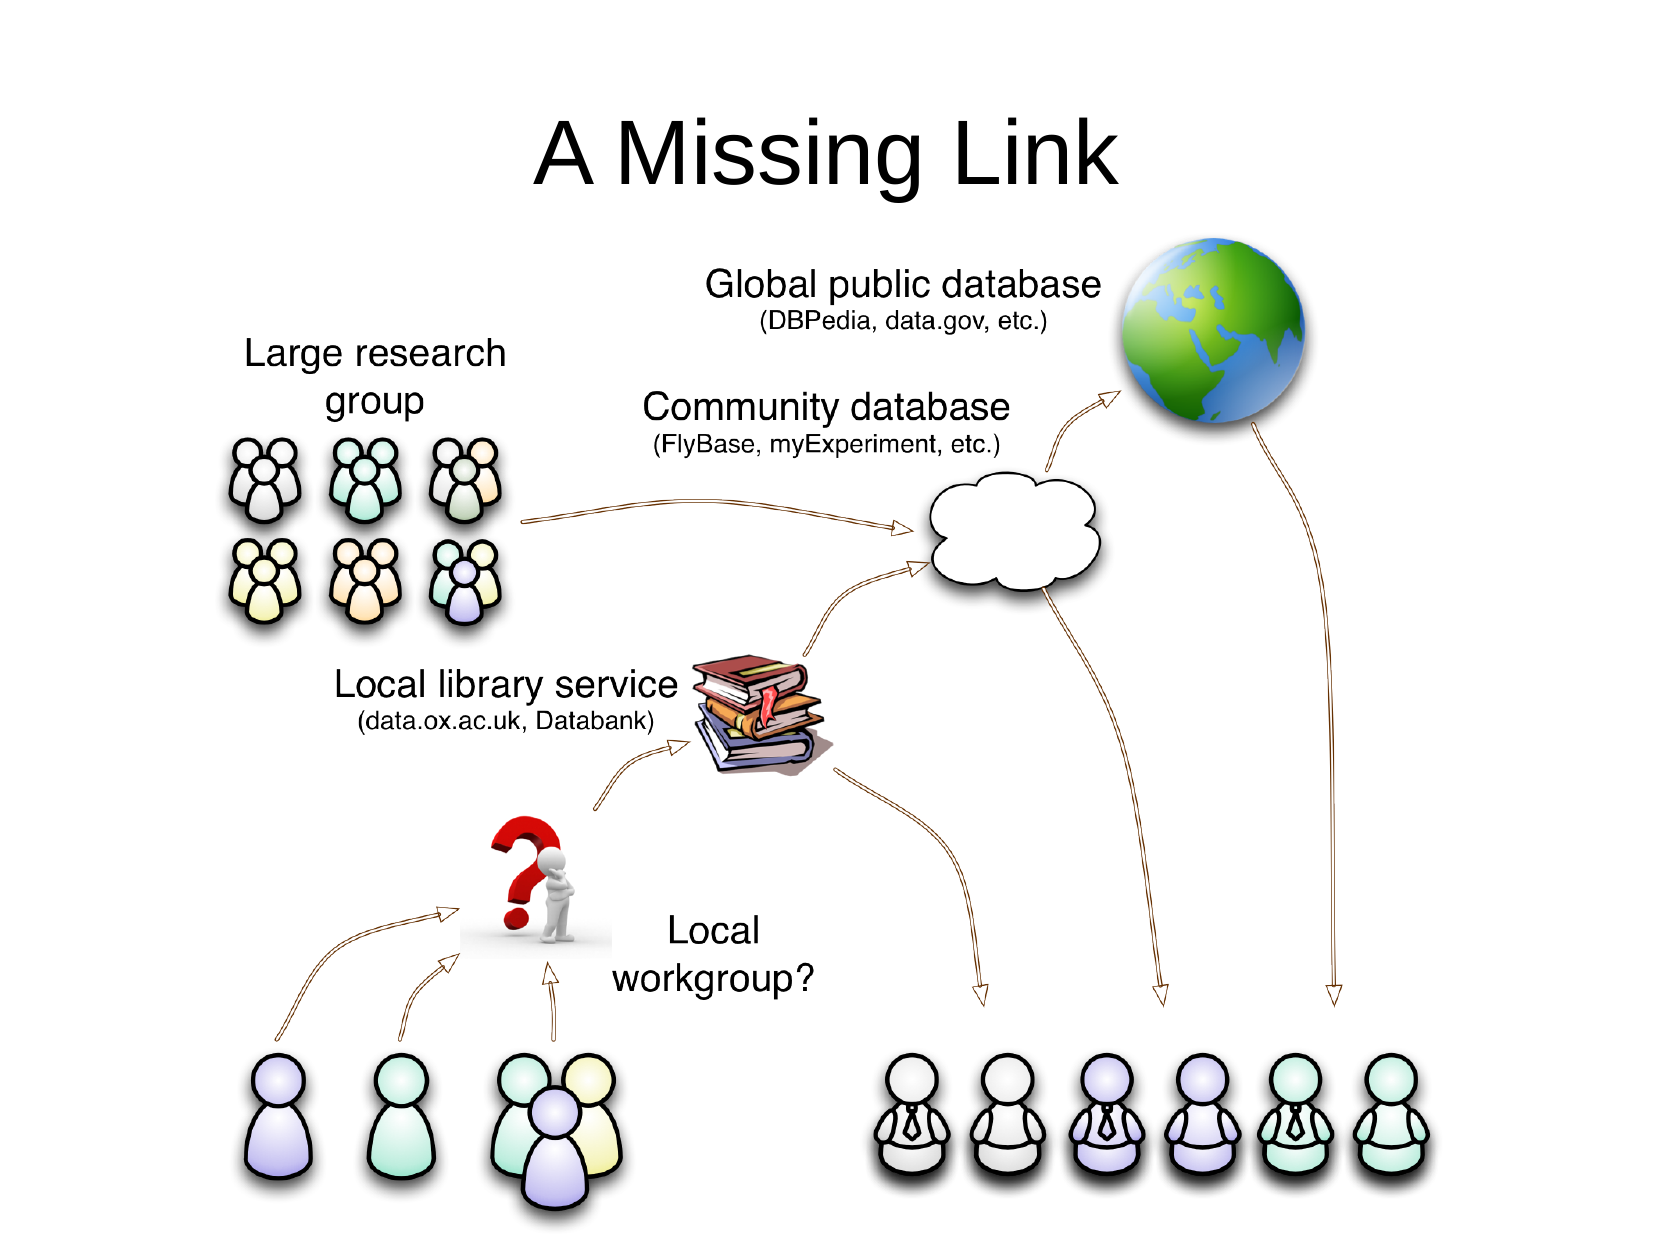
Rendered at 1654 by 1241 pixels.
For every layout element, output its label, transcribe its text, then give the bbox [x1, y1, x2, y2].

title A Missing Link [82, 49, 1571, 257]
picture [205, 227, 1453, 1241]
